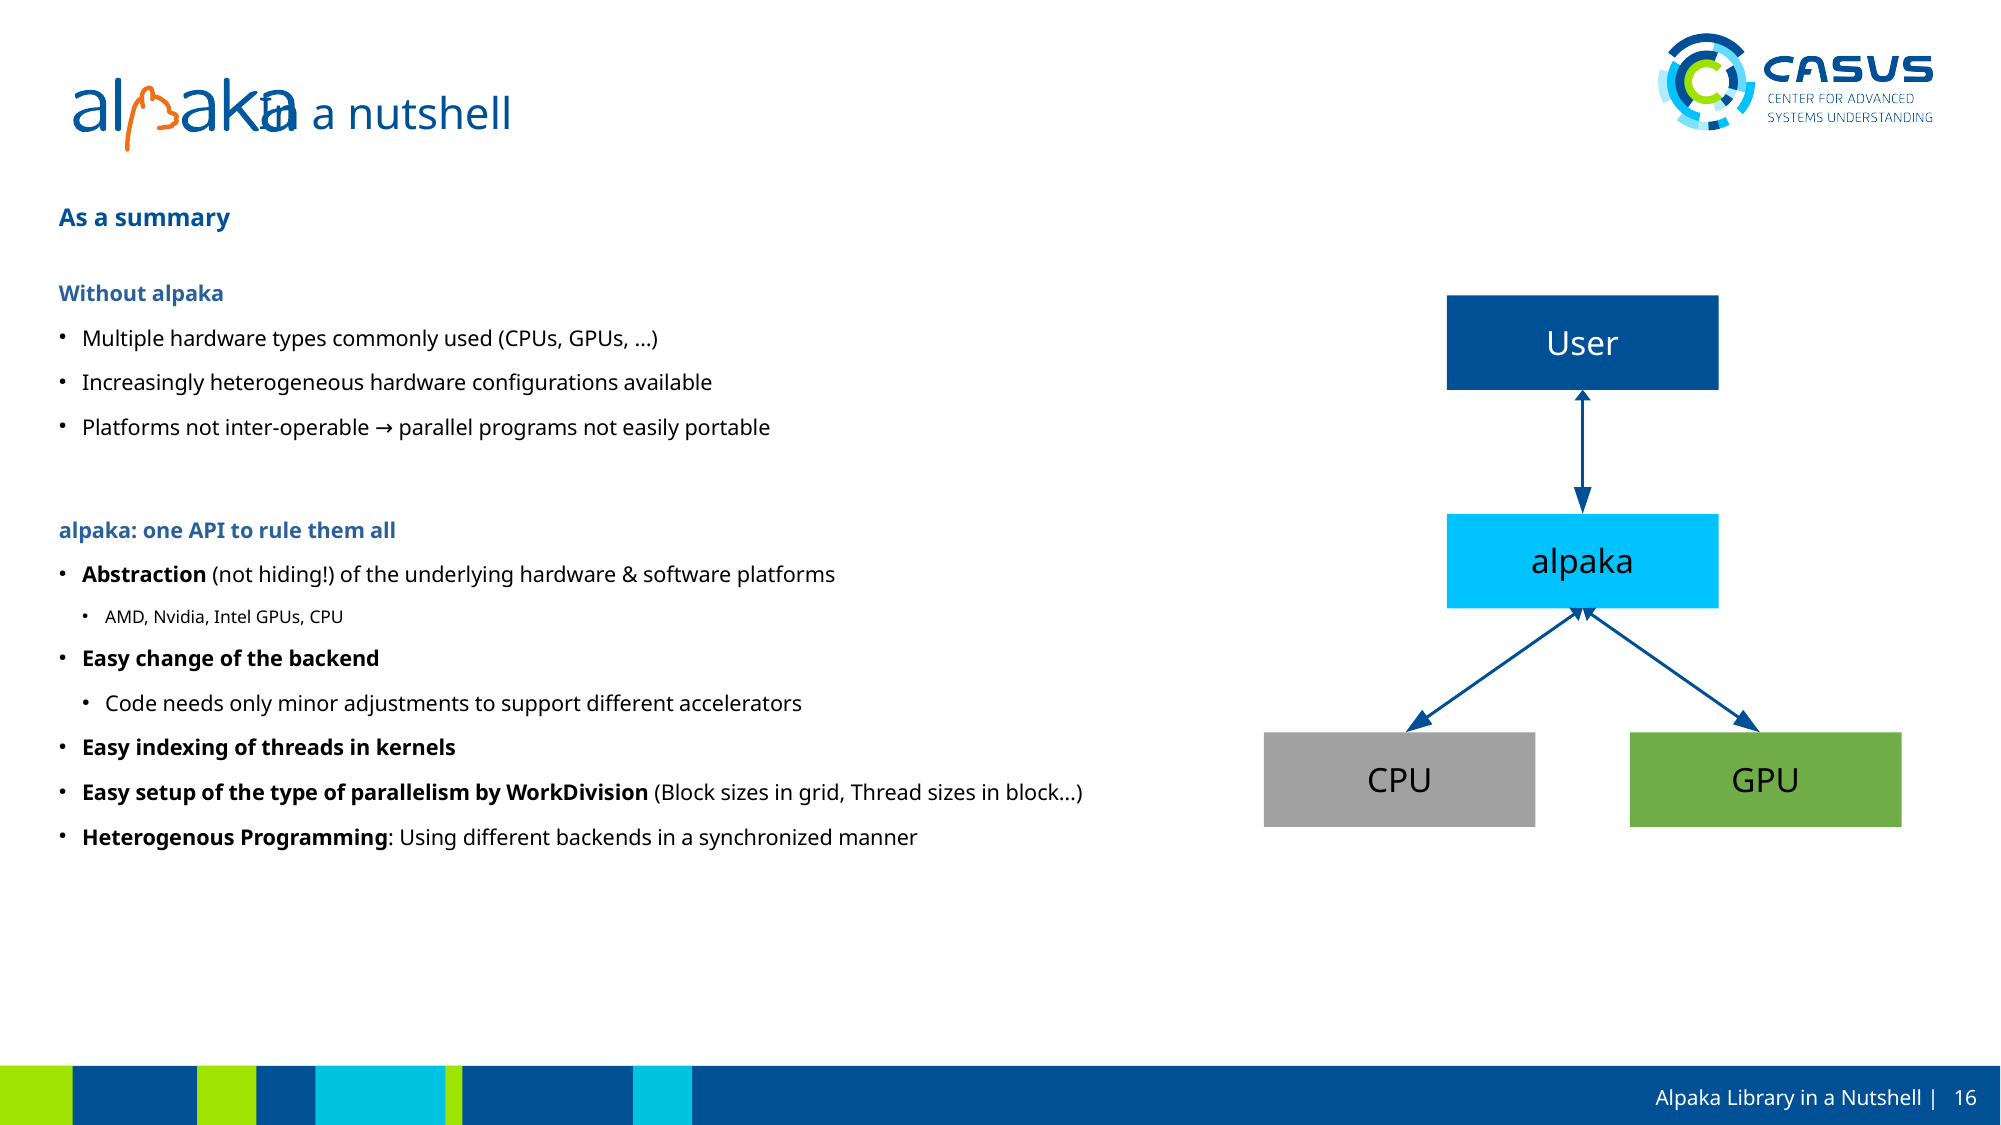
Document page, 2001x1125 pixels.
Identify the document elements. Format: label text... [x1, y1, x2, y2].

text_box CPU [1263, 732, 1536, 827]
picture [72, 76, 296, 153]
list As a summary Without alpaka Multiple hardware types commonly used (CPUs, GPUs, …) Increasingly heterogeneous hardware configurations available Platforms not inter-operable → parallel programs not easily portable alpaka: one API to rule them all Abstraction (not hiding!) of the underlying hardware & software platforms AMD, Nvidia, Intel GPUs, CPU Easy change of the backend Code needs only minor adjustments to support different accelerators Easy indexing of threads in kernels Easy setup of the type of parallelism by WorkDivision (Block sizes in grid, Thread sizes in block…) Heterogenous Programming: Using different backends in a synchronized manner [59, 200, 1607, 863]
text_box User [1446, 295, 1719, 390]
text_box alpaka [1446, 513, 1719, 609]
picture [1658, 33, 1933, 131]
title In a nutshell [296, 76, 709, 145]
text_box GPU [1629, 732, 1902, 827]
